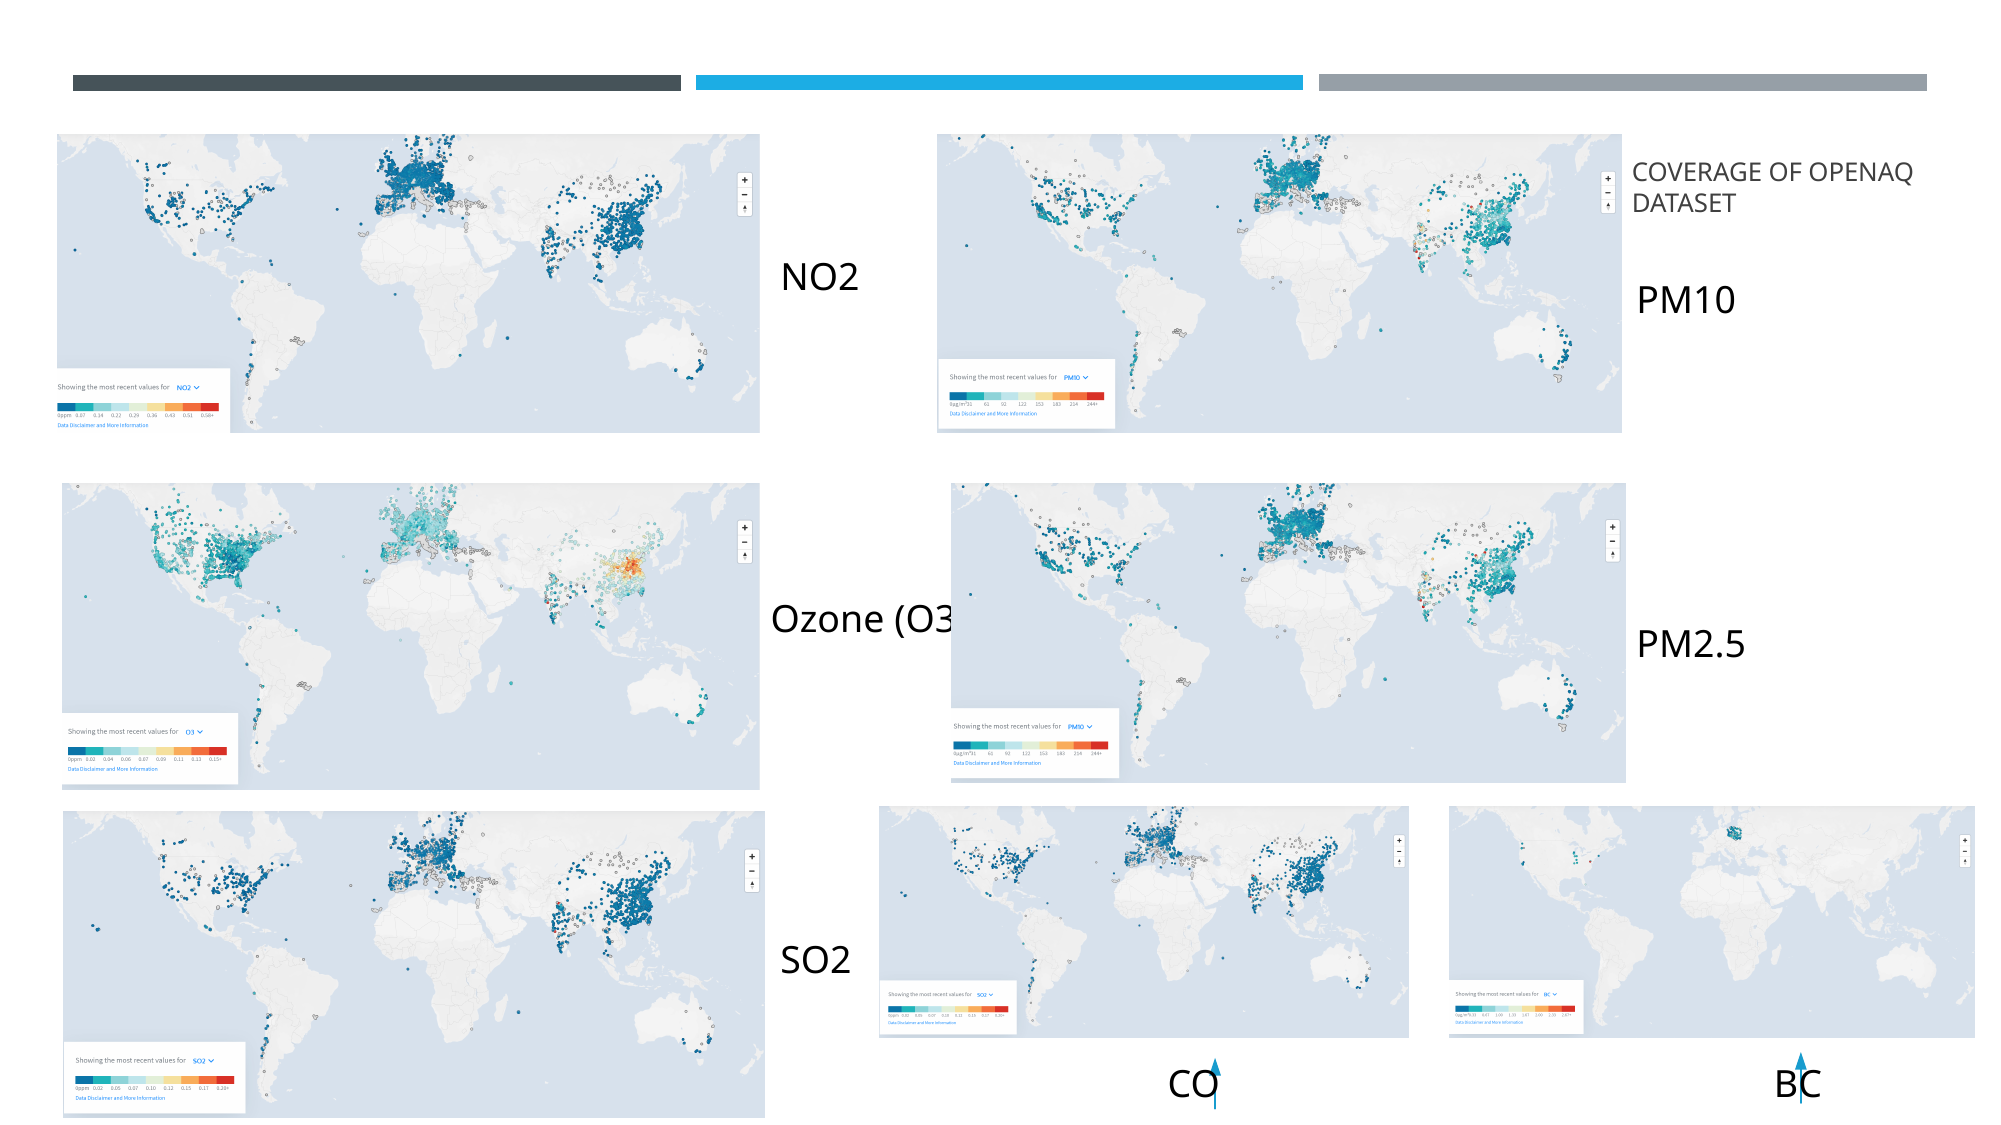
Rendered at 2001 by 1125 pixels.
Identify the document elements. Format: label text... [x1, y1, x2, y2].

title Coverage OF OpenAQ DATASET [1622, 147, 2000, 226]
picture [1449, 806, 1975, 1038]
text_box SO2 [765, 928, 879, 989]
text_box Ozone (O3) [755, 587, 951, 649]
picture [937, 135, 1622, 434]
picture [63, 811, 765, 1118]
text_box NO2 [765, 245, 959, 307]
picture [951, 483, 1626, 783]
picture [62, 483, 760, 790]
text_box PM2.5 [1621, 612, 1784, 674]
text_box PM10 [1621, 268, 1754, 330]
text_box CO BC [879, 1052, 1911, 1113]
picture [57, 135, 760, 434]
picture [879, 806, 1409, 1038]
